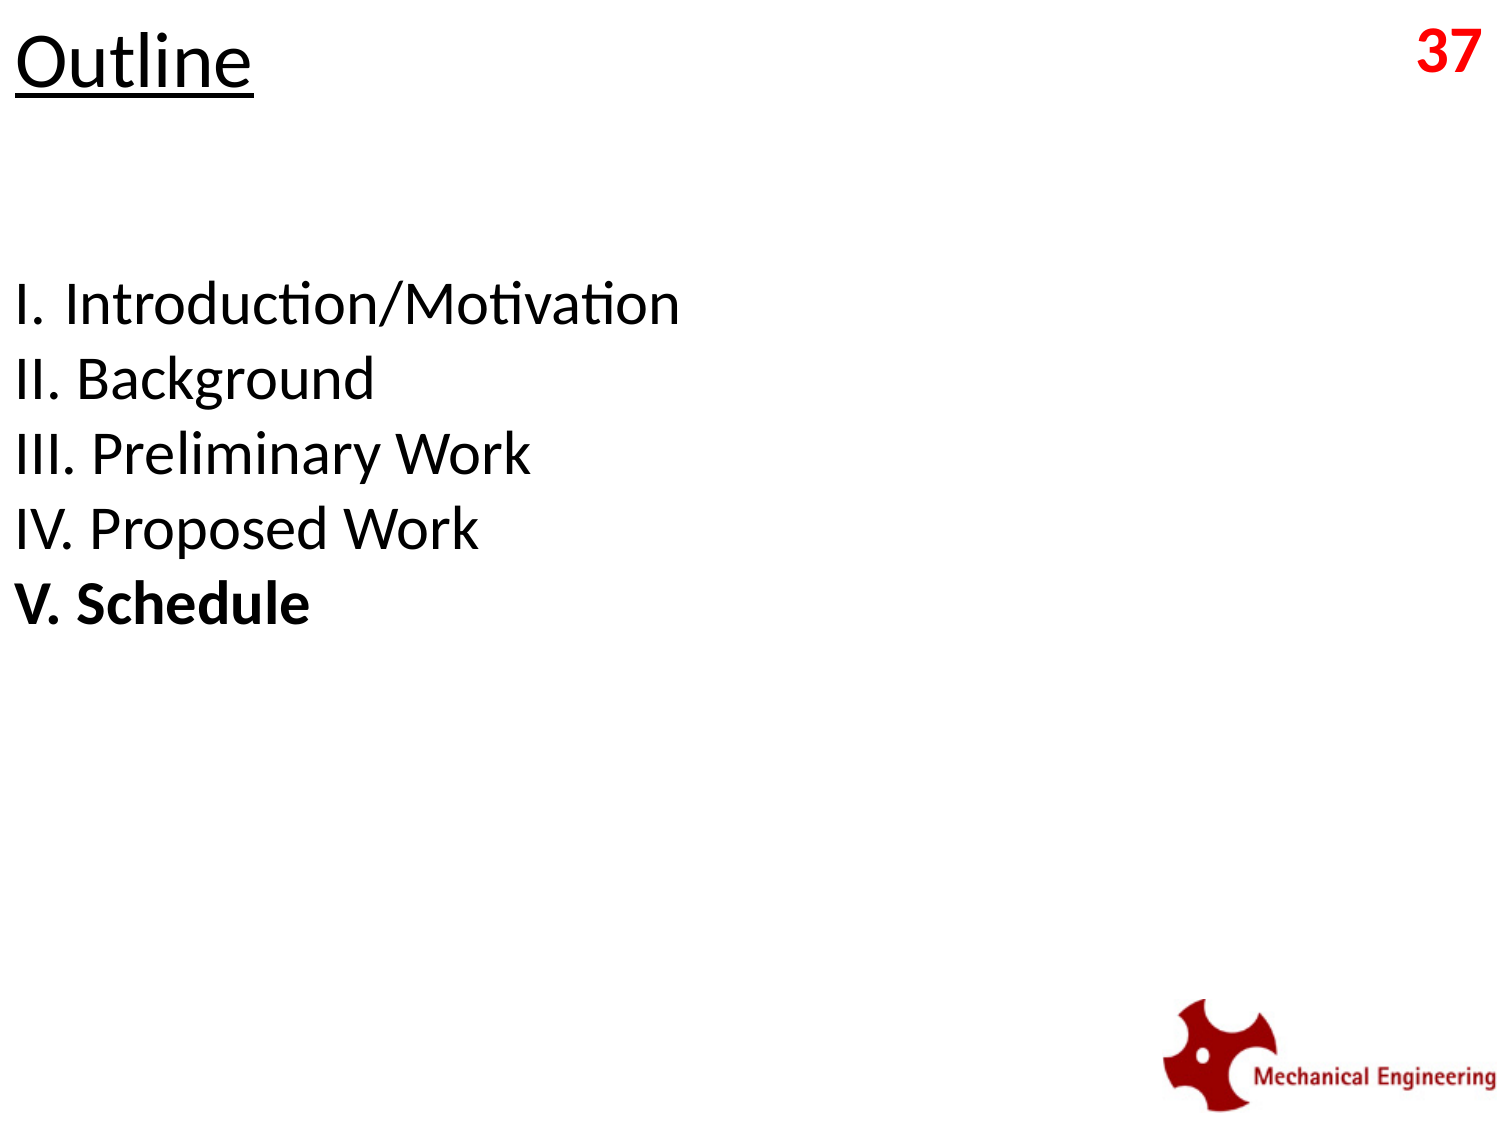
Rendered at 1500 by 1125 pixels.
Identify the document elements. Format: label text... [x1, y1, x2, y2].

picture [1162, 999, 1497, 1113]
text_box Introduction/Motivation Background Preliminary Work Proposed Work Schedule [0, 179, 1486, 645]
text_box 37 [1401, 0, 1499, 93]
title Outline [0, 0, 1351, 150]
